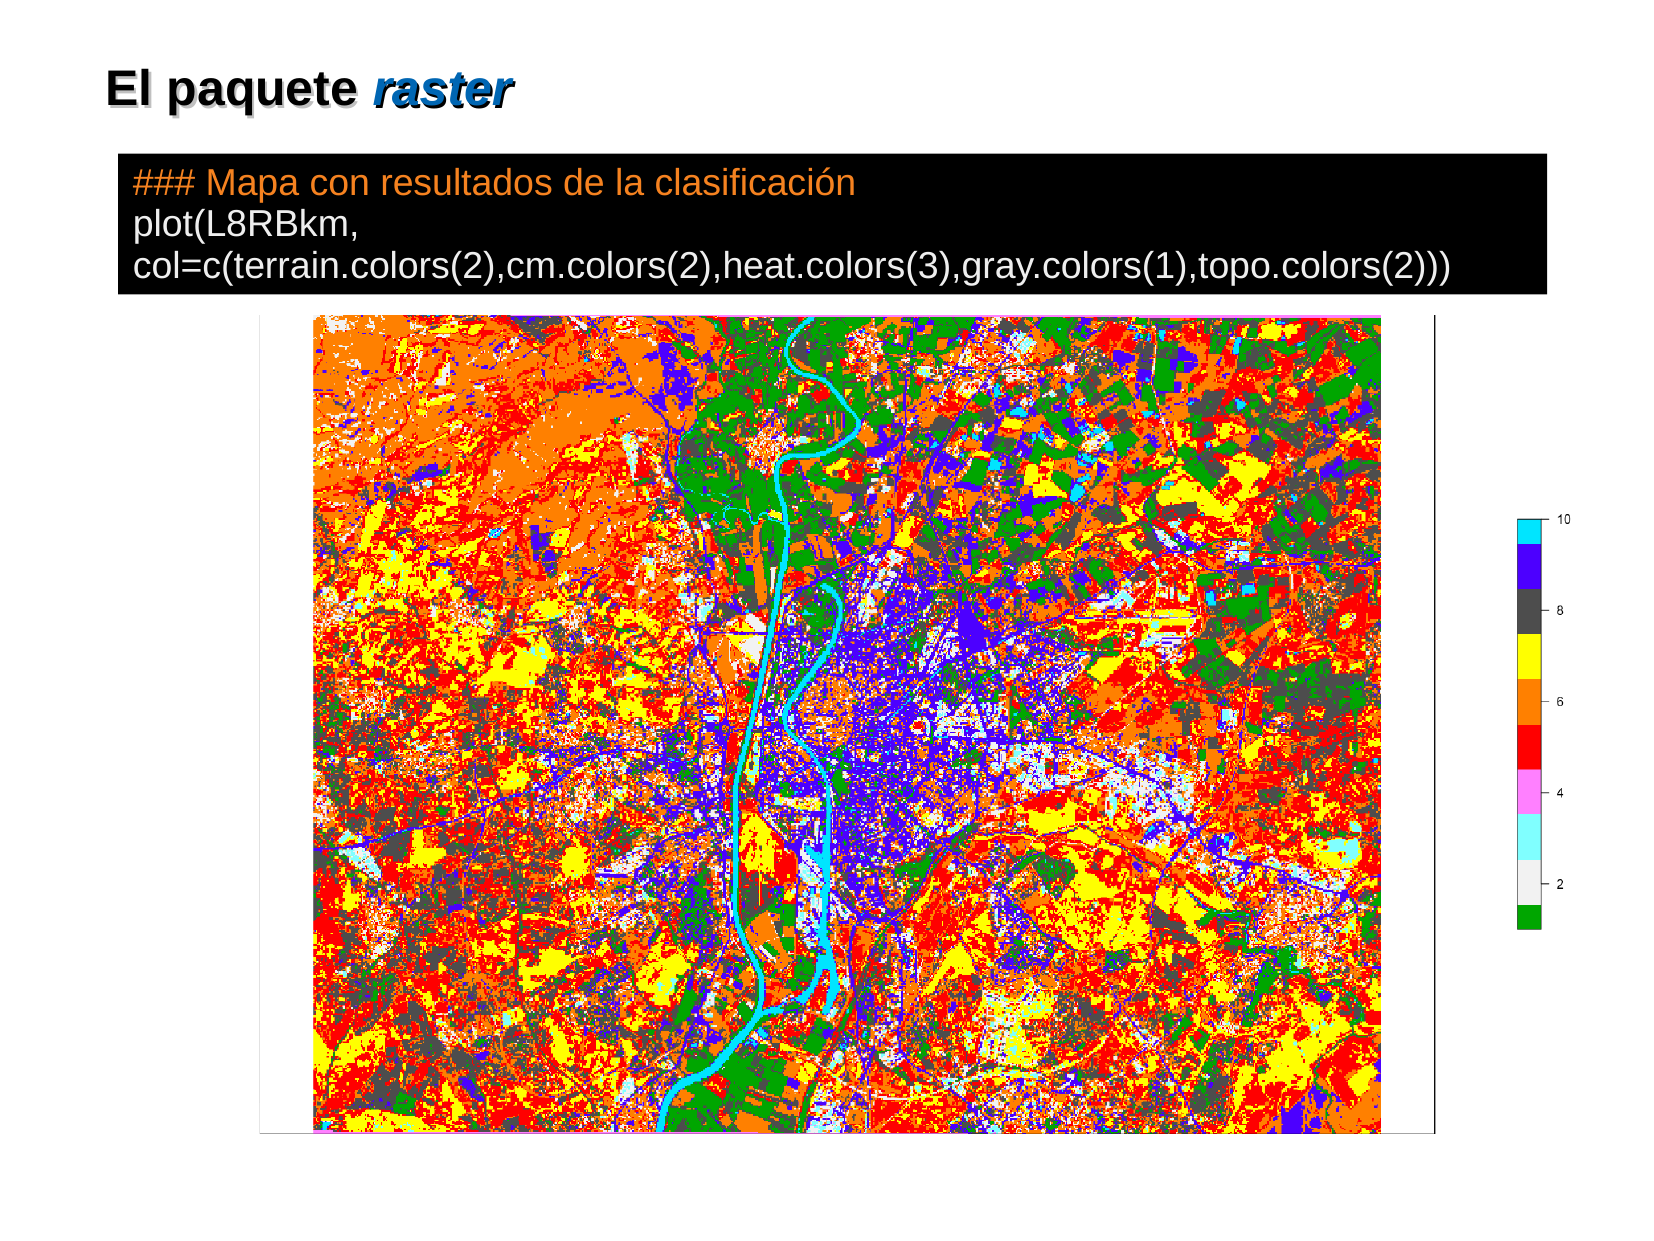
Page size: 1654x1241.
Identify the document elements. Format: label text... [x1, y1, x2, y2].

text_box El paquete raster [90, 53, 685, 134]
picture [259, 315, 1583, 1134]
text_box ### Mapa con resultados de la clasificación plot(L8RBkm, col=c(terrain.colors(2),cm.colors(2),heat.colors(3),gray.colors(1),topo.colors(2))) [118, 153, 1548, 295]
